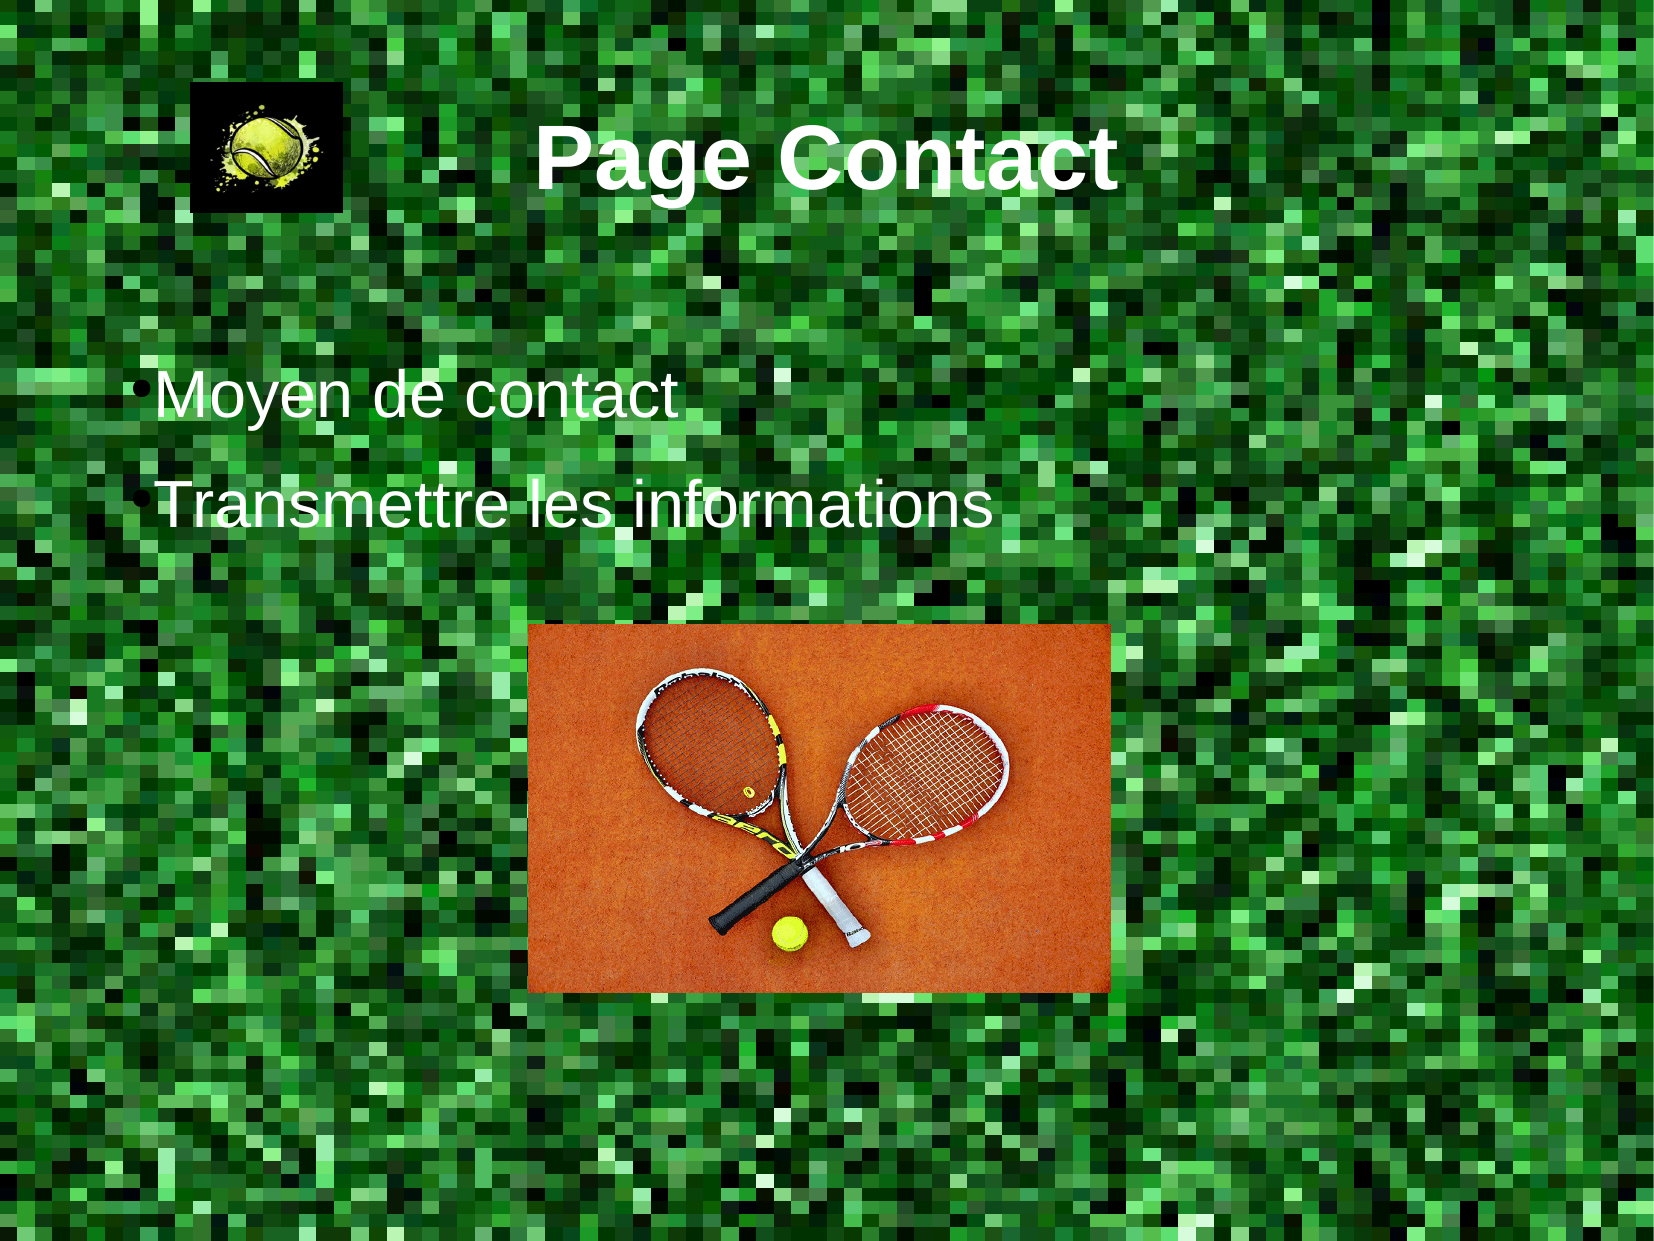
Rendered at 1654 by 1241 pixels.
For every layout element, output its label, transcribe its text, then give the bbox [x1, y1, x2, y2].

title Page Contact [82, 97, 190, 209]
list Moyen de contact Transmettre les informations [129, 350, 1619, 542]
picture [528, 624, 1111, 993]
title Page Contact [343, 97, 1571, 209]
picture [190, 82, 343, 213]
